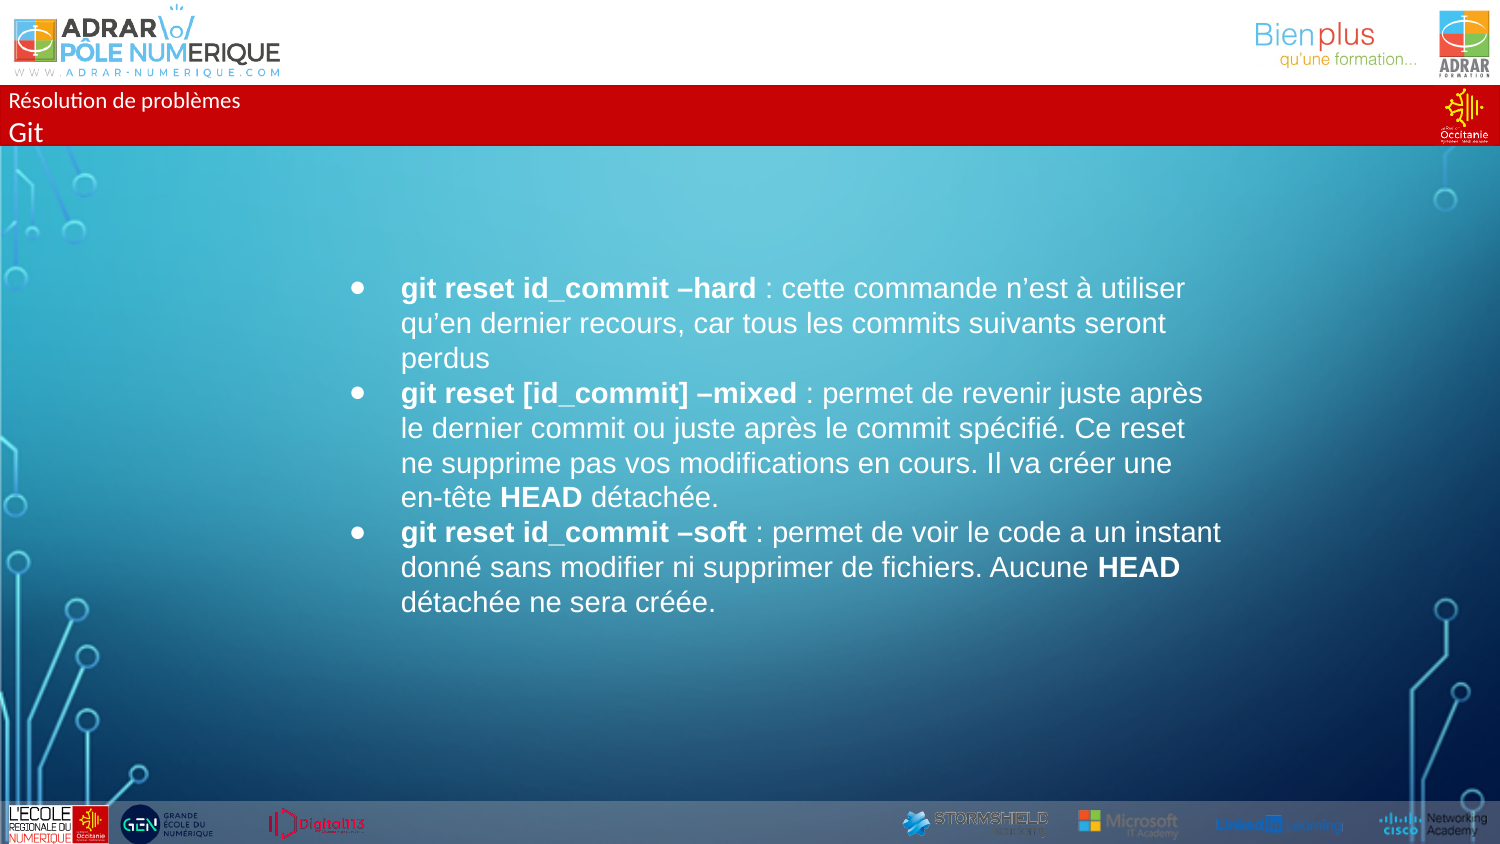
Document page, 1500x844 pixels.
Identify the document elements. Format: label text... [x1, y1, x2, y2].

picture [1256, 22, 1416, 68]
picture [8, 803, 109, 844]
picture [902, 807, 1048, 841]
picture [7, 0, 288, 70]
text_box git reset id_commit –hard : cette commande n’est à utiliser qu’en dernier recours, car tous les commits suivants seront perdus git reset [id_commit] –mixed : permet de revenir juste après le dernier commit ou juste après le commit spécifié. Ce reset ne supprime pas vos modifications en cours. Il va créer une en-tête HEAD détachée. git reset id_commit –soft : permet de voir le code a un instant donné sans modifier ni supprimer de fichiers. Aucune HEAD détachée ne sera créée. [310, 254, 1239, 634]
picture [0, 85, 1500, 844]
text_box Résolution de problèmes Git [0, 70, 805, 164]
picture [1437, 8, 1491, 79]
picture [260, 807, 373, 841]
